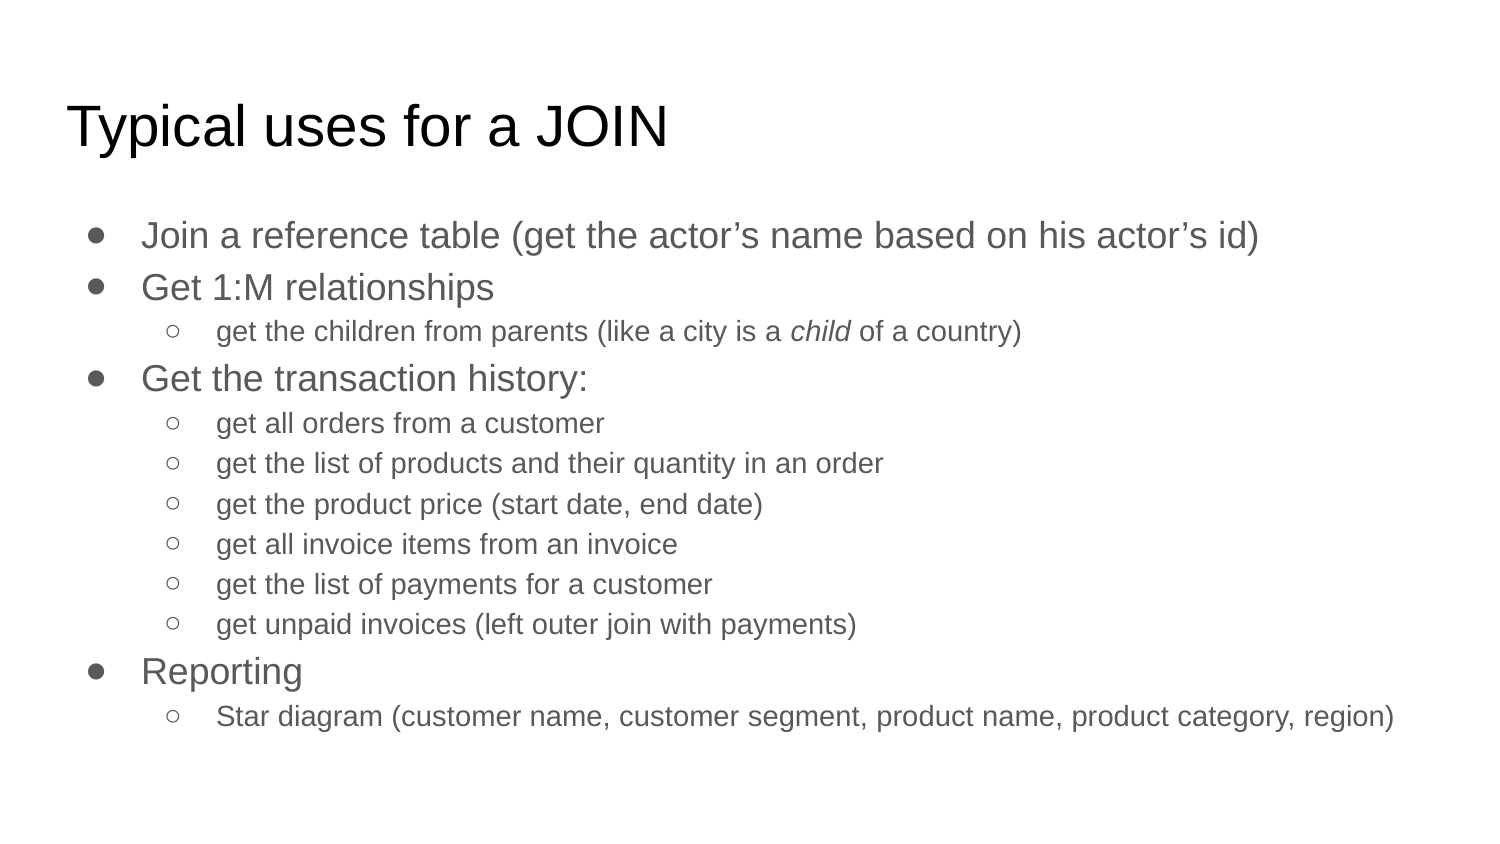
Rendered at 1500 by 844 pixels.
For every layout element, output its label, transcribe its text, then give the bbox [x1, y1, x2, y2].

list Join a reference table (get the actor’s name based on his actor’s id) Get 1:M relationships get the children from parents (like a city is a child of a country) Get the transaction history: get all orders from a customer get the list of products and their quantity in an order get the product price (start date, end date) get all invoice items from an invoice get the list of payments for a customer get unpaid invoices (left outer join with payments) Reporting Star diagram (customer name, customer segment, product name, product category, region) [51, 189, 1449, 750]
title Typical uses for a JOIN [51, 72, 1449, 167]
